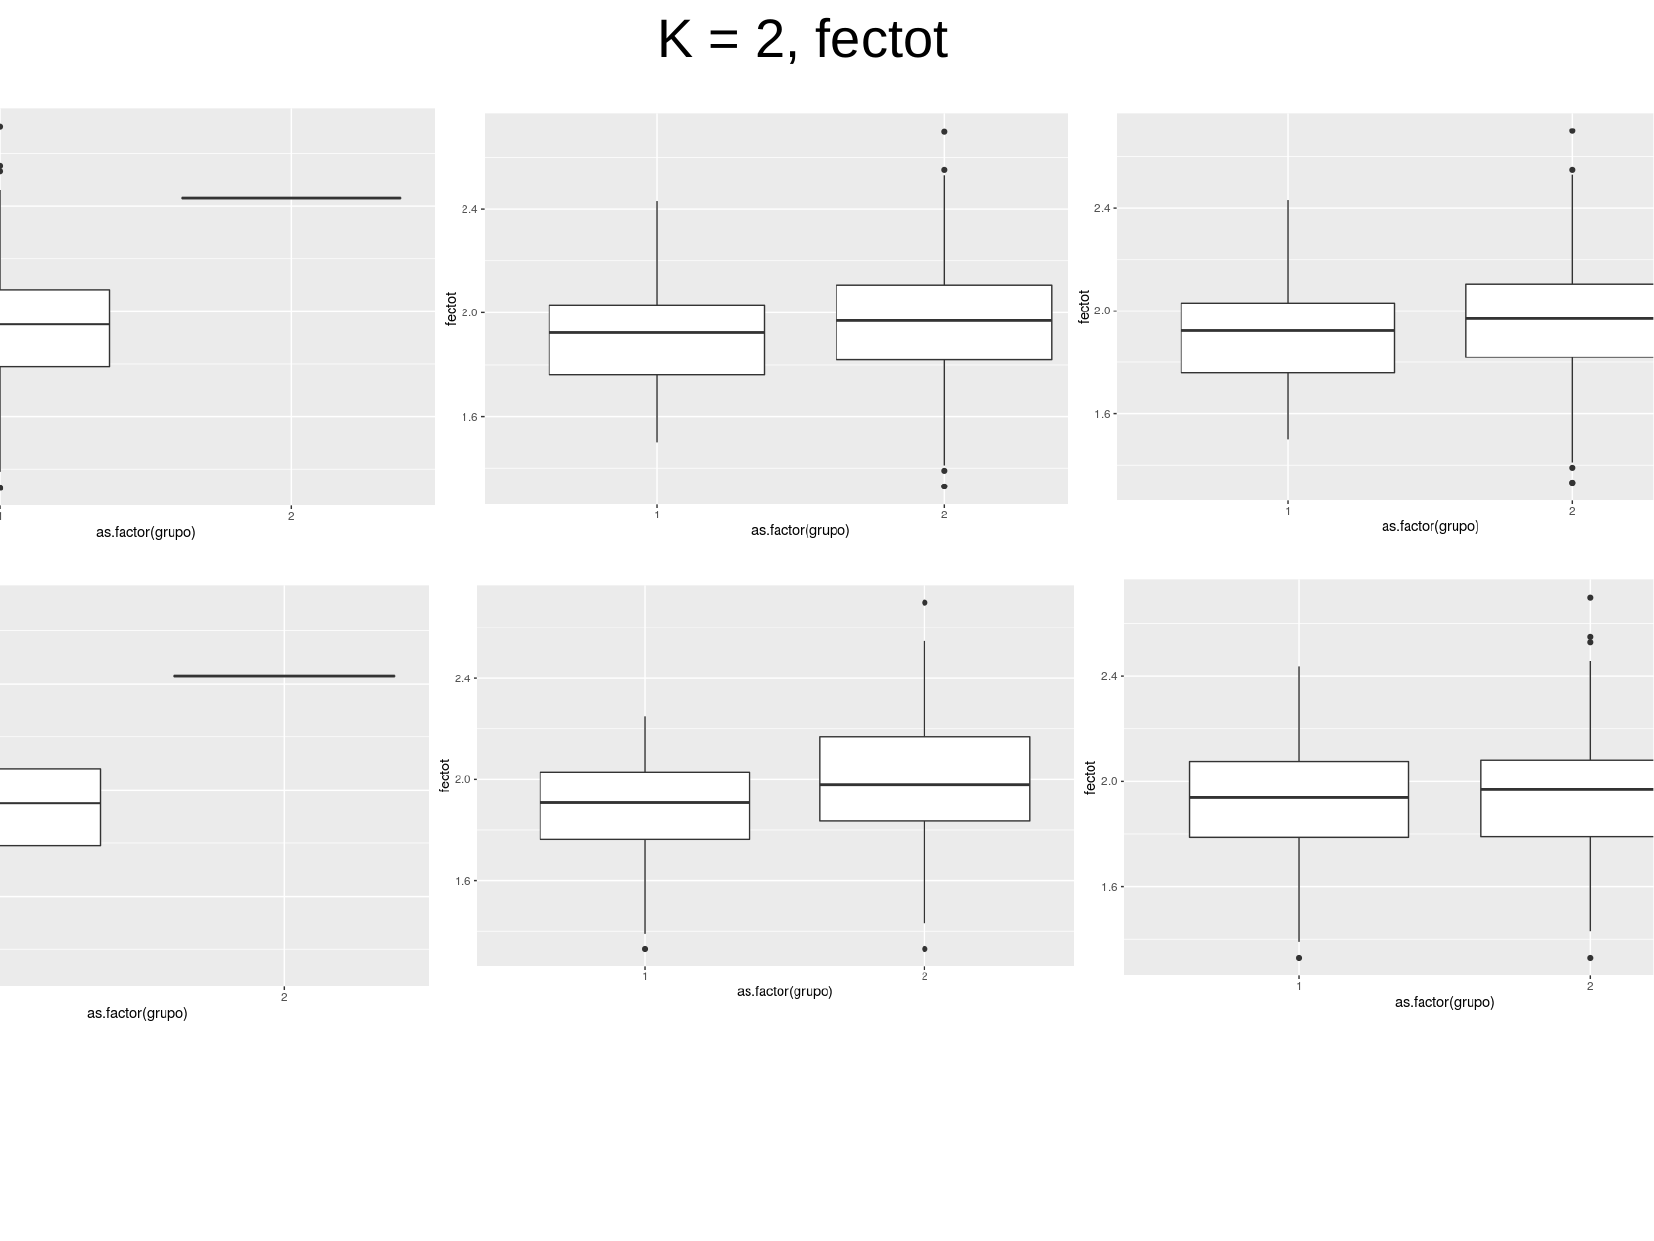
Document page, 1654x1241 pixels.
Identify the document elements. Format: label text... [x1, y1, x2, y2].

picture [0, 572, 1654, 1027]
picture [0, 101, 1654, 546]
title K = 2, fectot [59, 0, 1548, 106]
